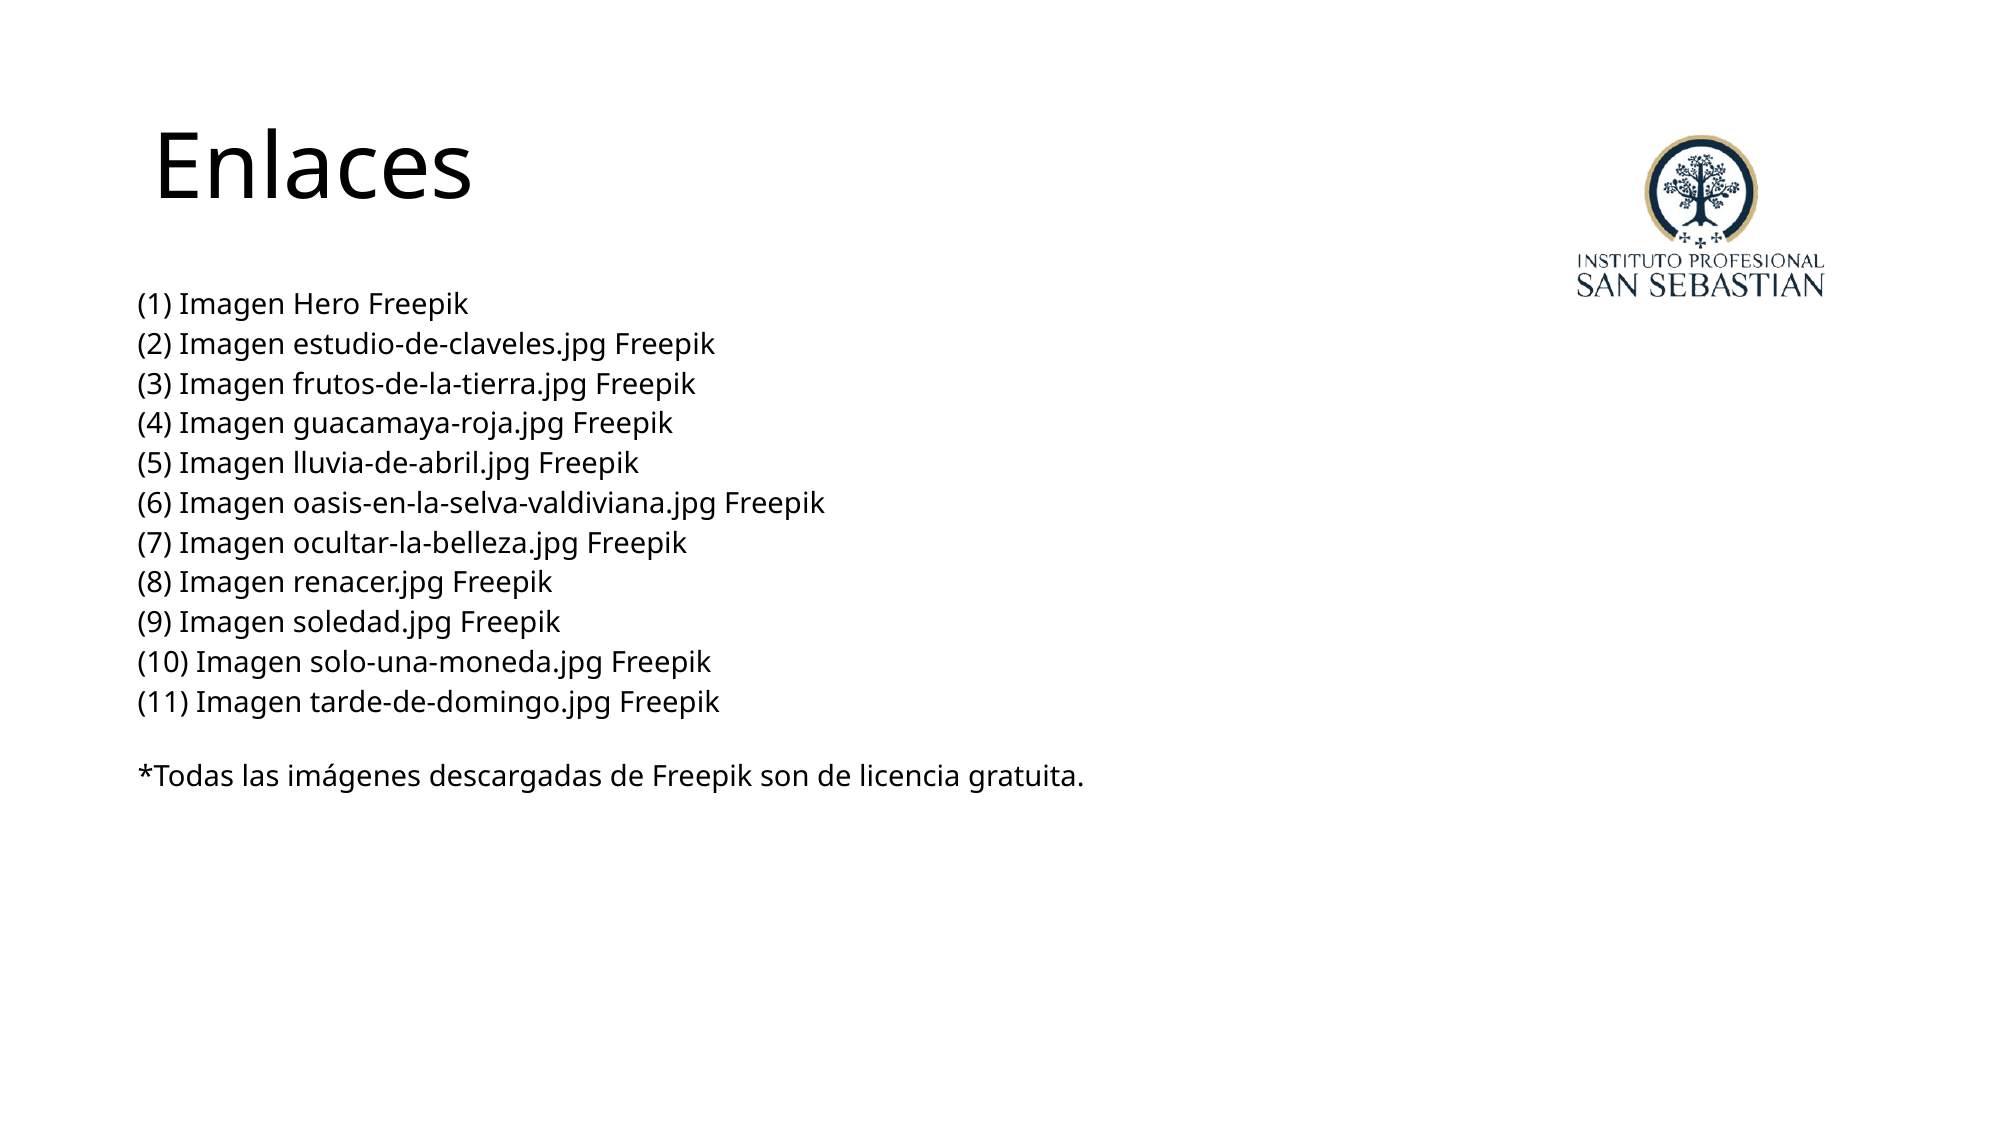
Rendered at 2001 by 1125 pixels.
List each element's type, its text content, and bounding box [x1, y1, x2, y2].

picture [1546, 66, 1855, 380]
list [75, 276, 1546, 1125]
text_box (1) Imagen Hero Freepik (2) Imagen estudio-de-claveles.jpg Freepik (3) Imagen frutos-de-la-tierra.jpg Freepik (4) Imagen guacamaya-roja.jpg Freepik (5) Imagen lluvia-de-abril.jpg Freepik (6) Imagen oasis-en-la-selva-valdiviana.jpg Freepik (7) Imagen ocultar-la-belleza.jpg Freepik (8) Imagen renacer.jpg Freepik (9) Imagen soledad.jpg Freepik (10) Imagen solo-una-moneda.jpg Freepik (11) Imagen tarde-de-domingo.jpg Freepik *Todas las imágenes descargadas de Freepik son de licencia gratuita. [122, 277, 1481, 753]
title Enlaces [137, 59, 1863, 278]
